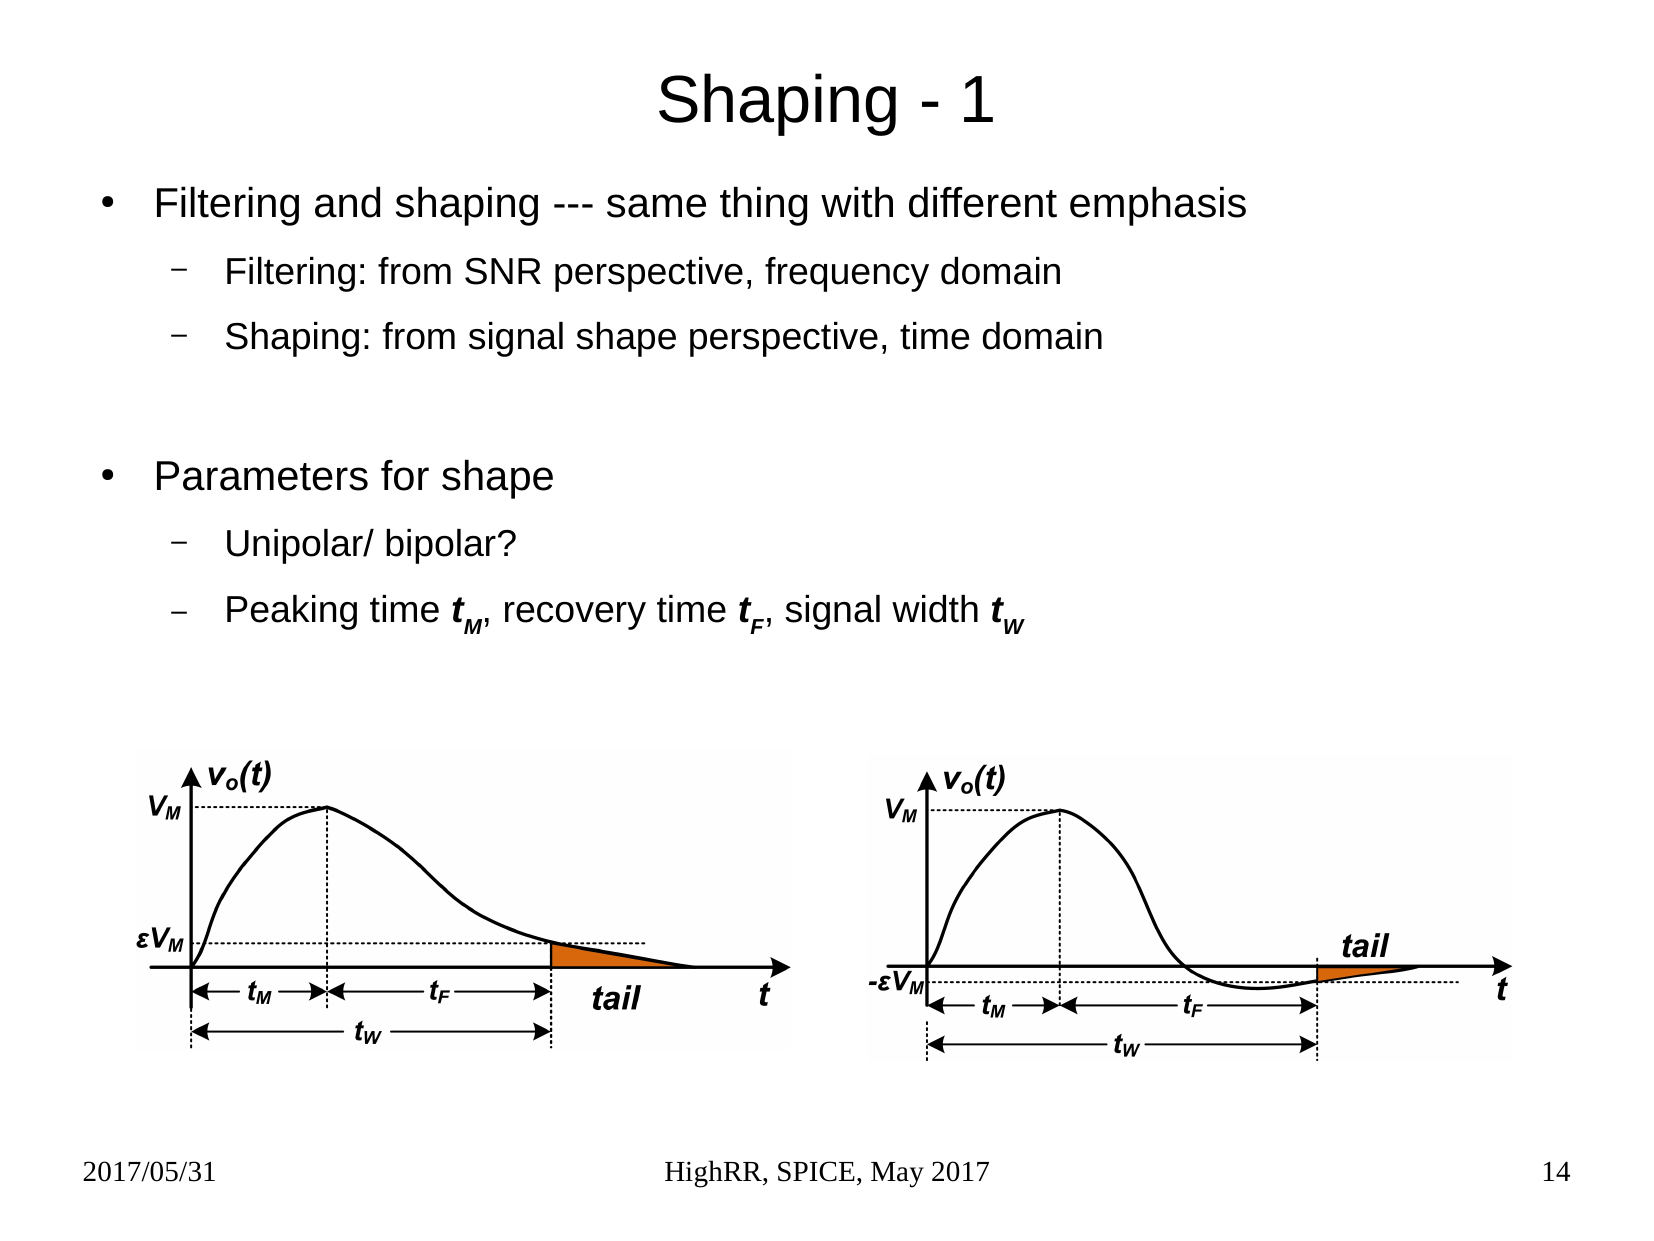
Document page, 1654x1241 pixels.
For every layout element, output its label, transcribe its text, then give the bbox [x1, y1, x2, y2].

picture [135, 749, 791, 1051]
picture [867, 754, 1513, 1062]
title Shaping - 1 [82, 49, 1571, 151]
list Filtering and shaping --- same thing with different emphasis Filtering: from SNR perspective, frequency domain Shaping: from signal shape perspective, time domain Parameters for shape Unipolar/ bipolar? Peaking time tM, recovery time tF, signal width tW [82, 180, 1571, 1141]
